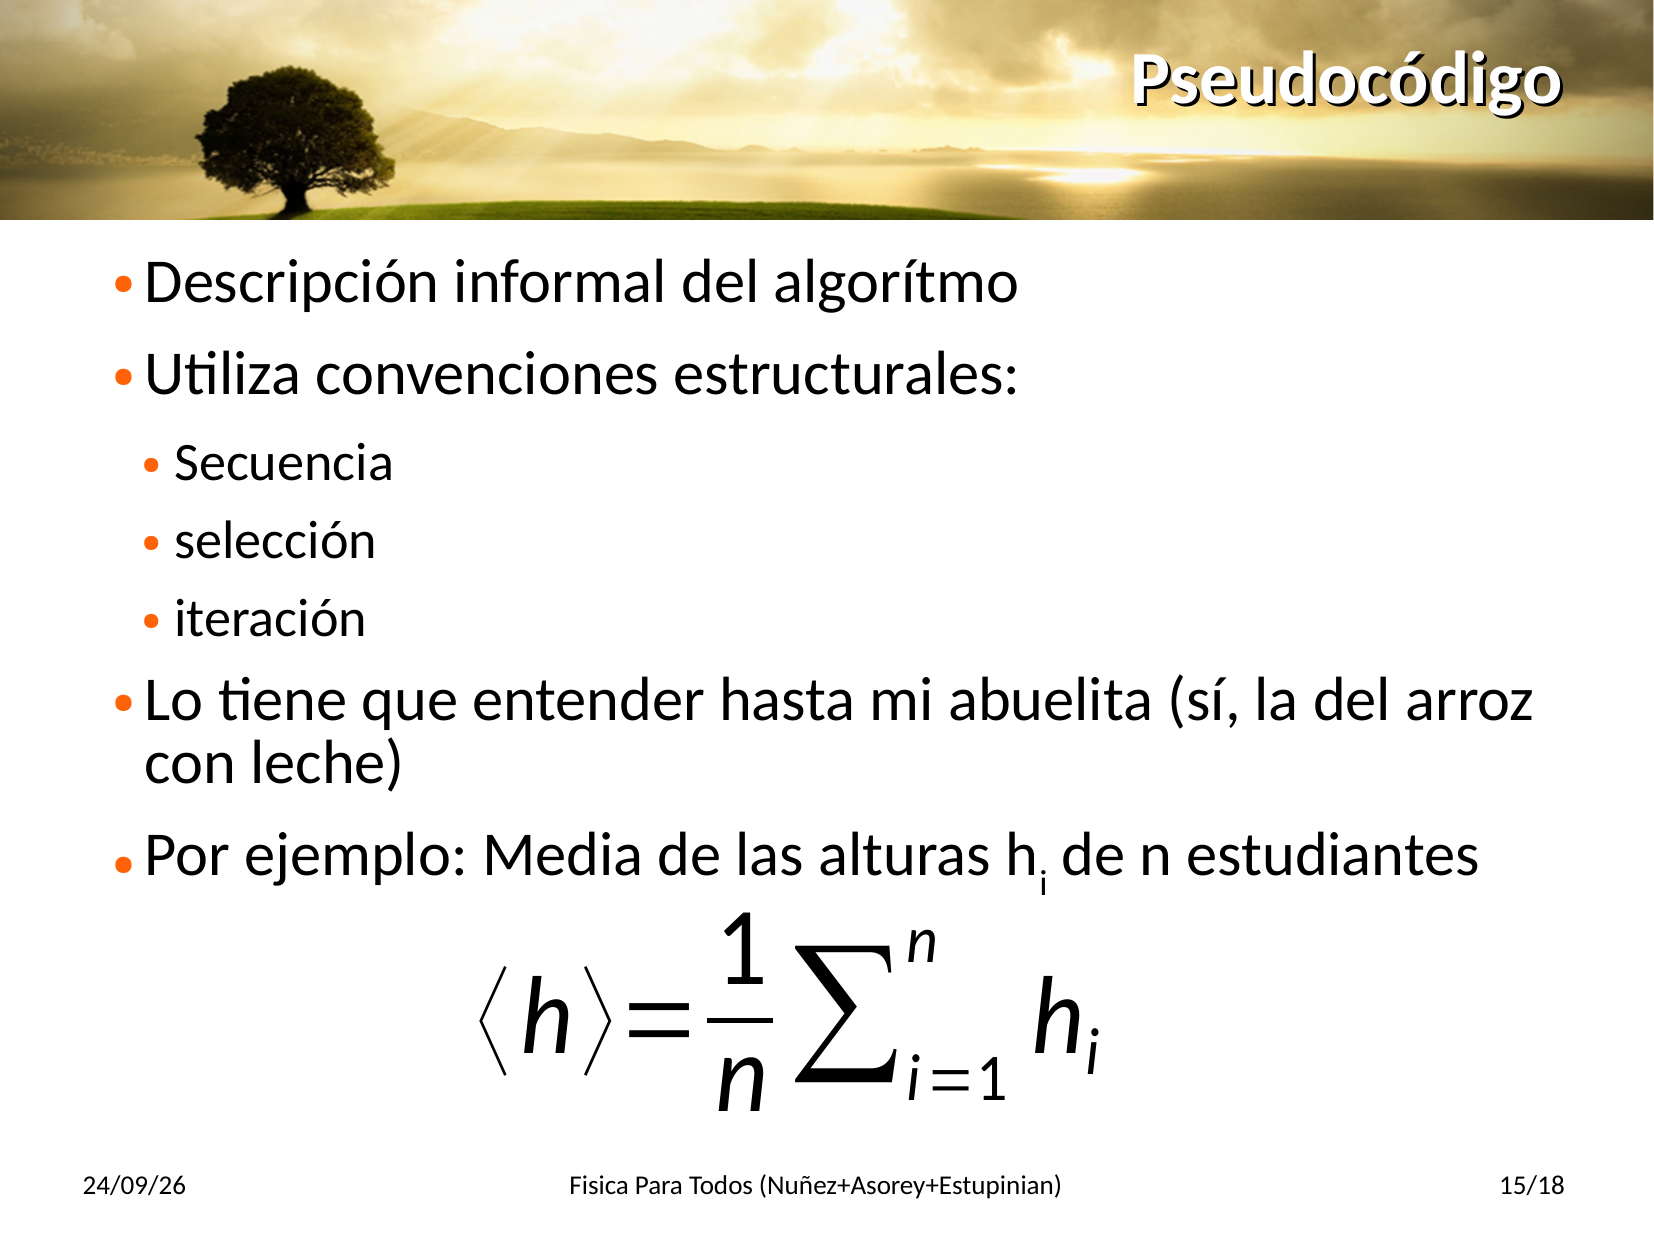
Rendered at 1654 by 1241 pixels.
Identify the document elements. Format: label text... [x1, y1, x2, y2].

picture [0, 0, 1654, 220]
list Descripción informal del algorítmo Utiliza convenciones estructurales: Secuencia selección iteración Lo tiene que entender hasta mi abuelita (sí, la del arroz con leche) Por ejemplo: Media de las alturas hi de n estudiantes [82, 255, 1571, 1126]
title Pseudocódigo [75, 19, 1564, 151]
chart [469, 900, 1111, 1141]
